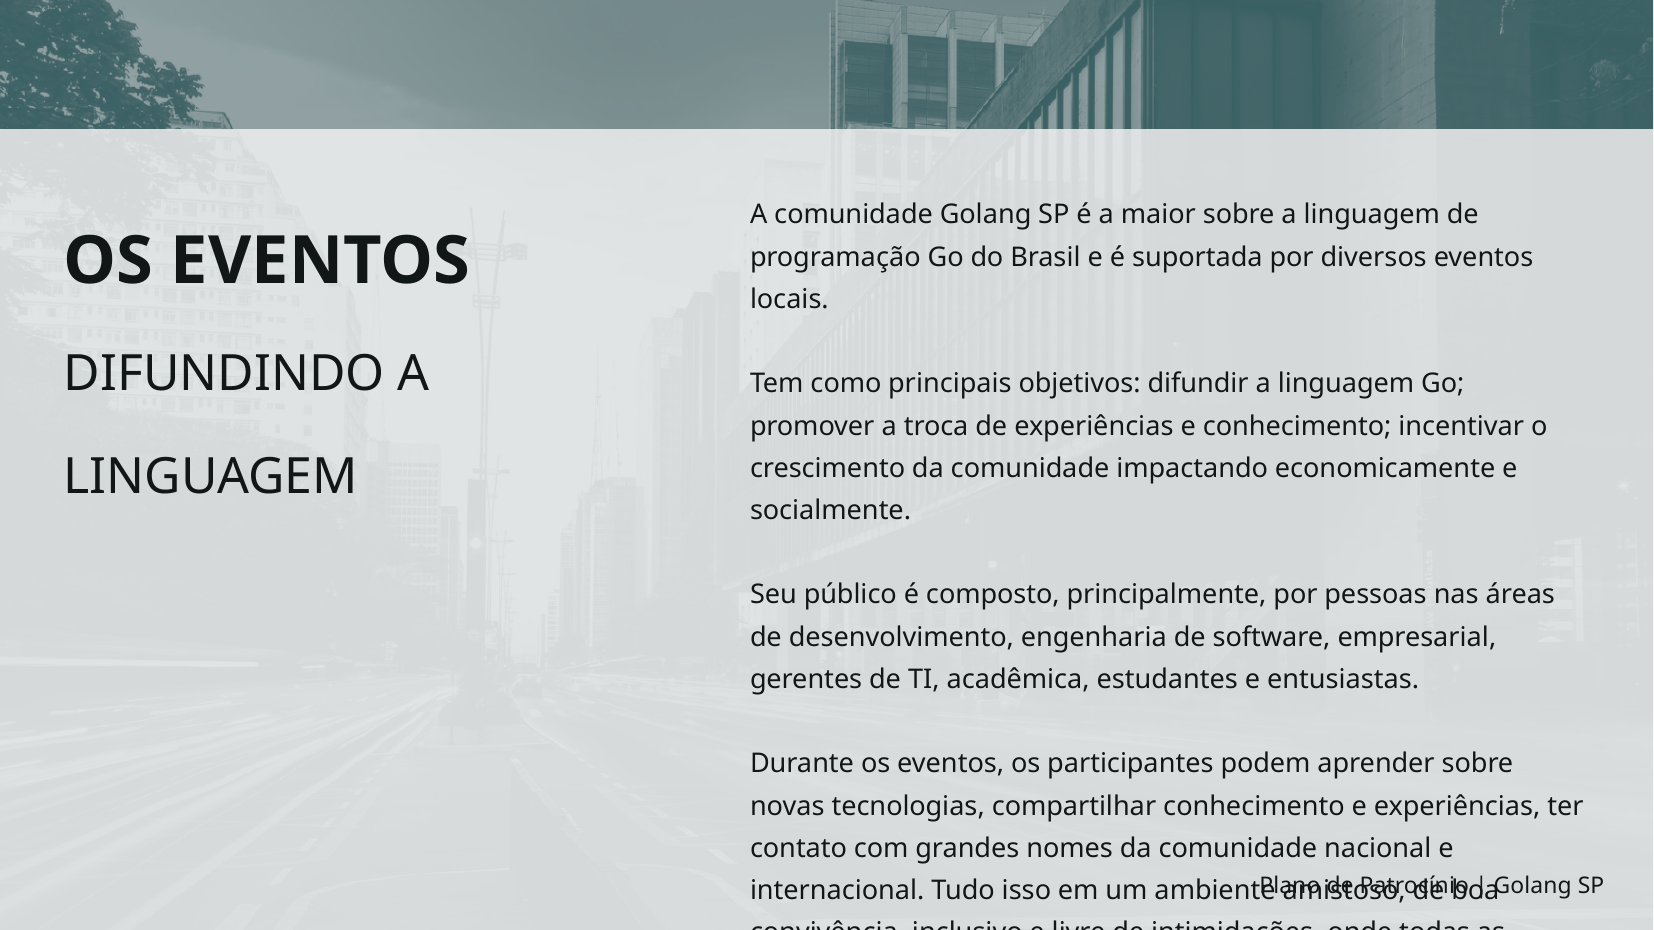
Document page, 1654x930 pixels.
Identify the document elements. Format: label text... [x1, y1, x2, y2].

title A comunidade Golang SP é a maior sobre a linguagem de programação Go do Brasil e é suportada por diversos eventos locais. Tem como principais objetivos: difundir a linguagem Go; promover a troca de experiências e conhecimento; incentivar o crescimento da comunidade impactando economicamente e socialmente. Seu público é composto, principalmente, por pessoas nas áreas de desenvolvimento, engenharia de software, empresarial, gerentes de TI, acadêmica, estudantes e entusiastas. Durante os eventos, os participantes podem aprender sobre novas tecnologias, compartilhar conhecimento e experiências, ter contato com grandes nomes da comunidade nacional e internacional. Tudo isso em um ambiente amistoso, de boa convivência, inclusivo e livre de intimidações, onde todas as pessoas são bem-vindas. [750, 189, 1591, 908]
title Plano de Patrocínio | Golang SP [45, 840, 1606, 930]
title OS EVENTOS DIFUNDINDO A LINGUAGEM [63, 166, 634, 616]
